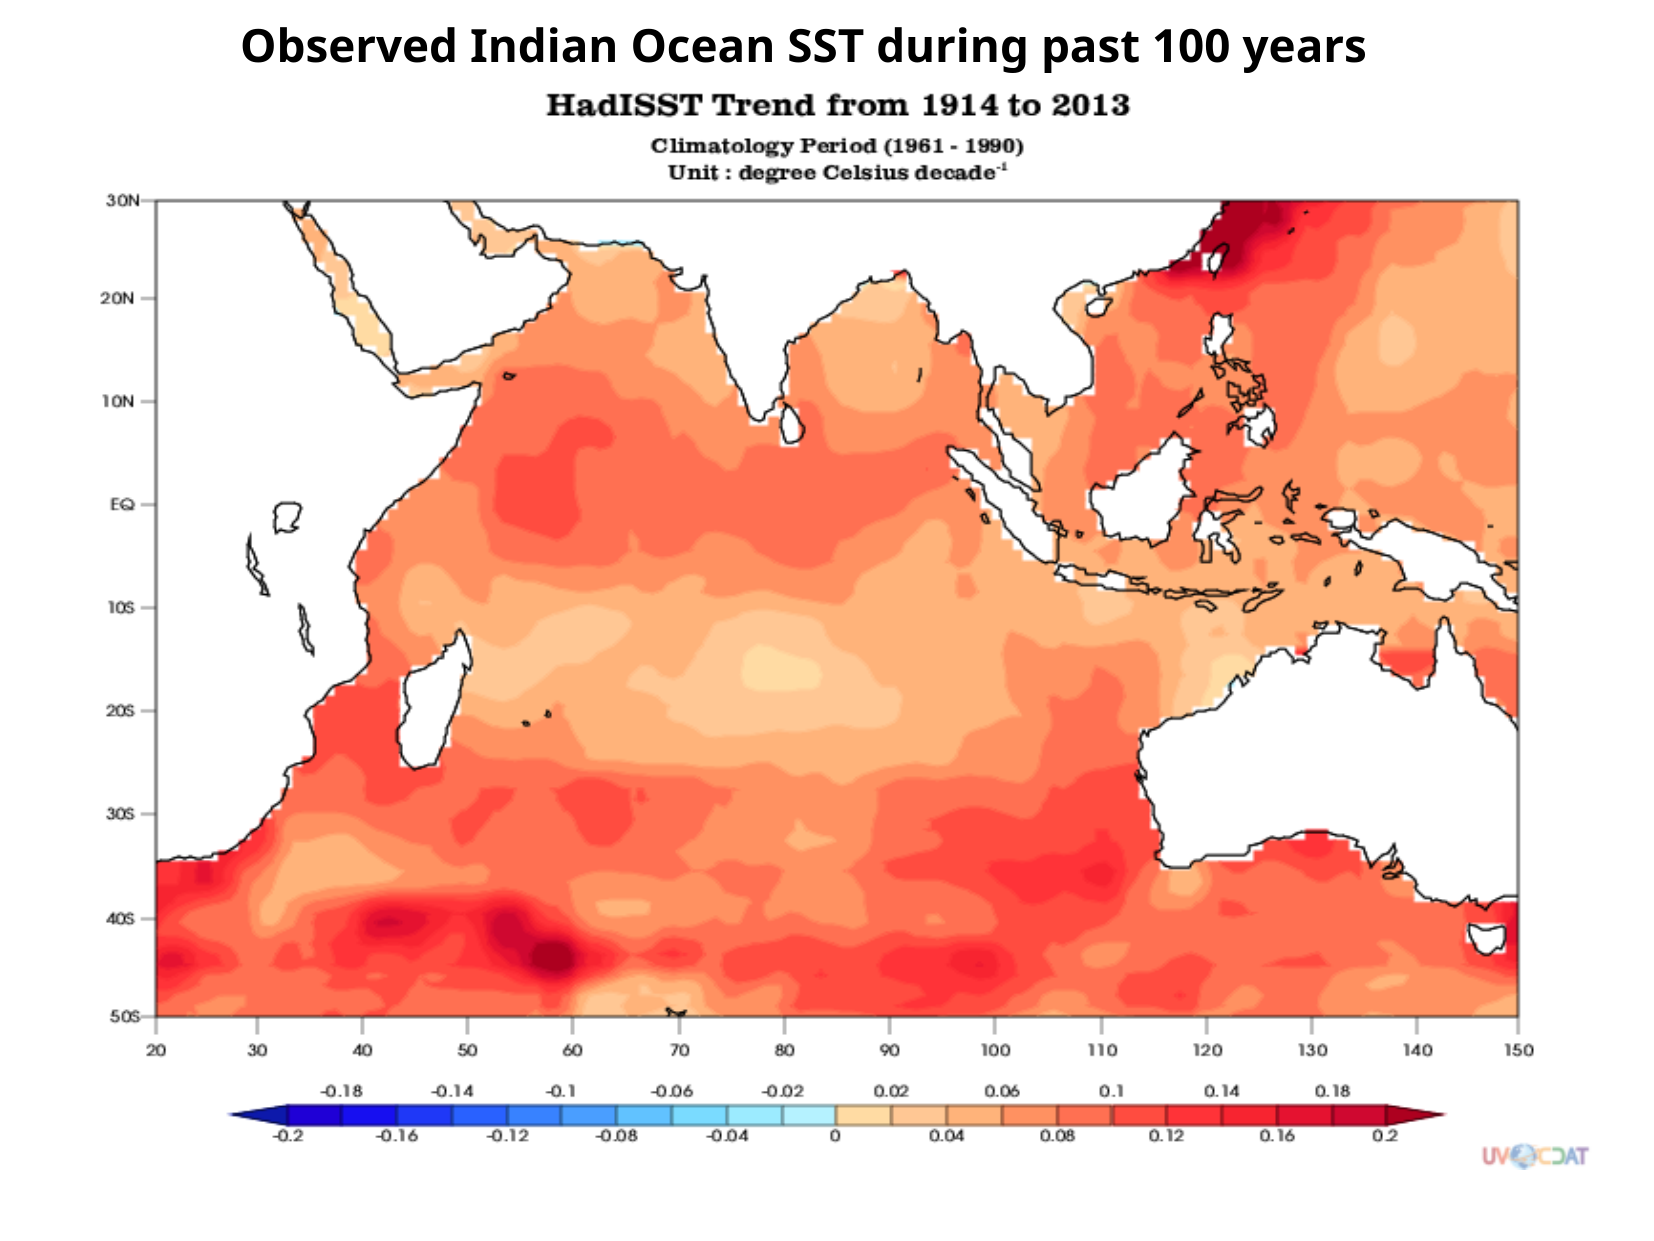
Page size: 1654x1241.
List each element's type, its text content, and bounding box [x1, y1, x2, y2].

picture [82, 82, 1595, 1170]
text_box Observed Indian Ocean SST during past 100 years [153, 5, 1642, 84]
